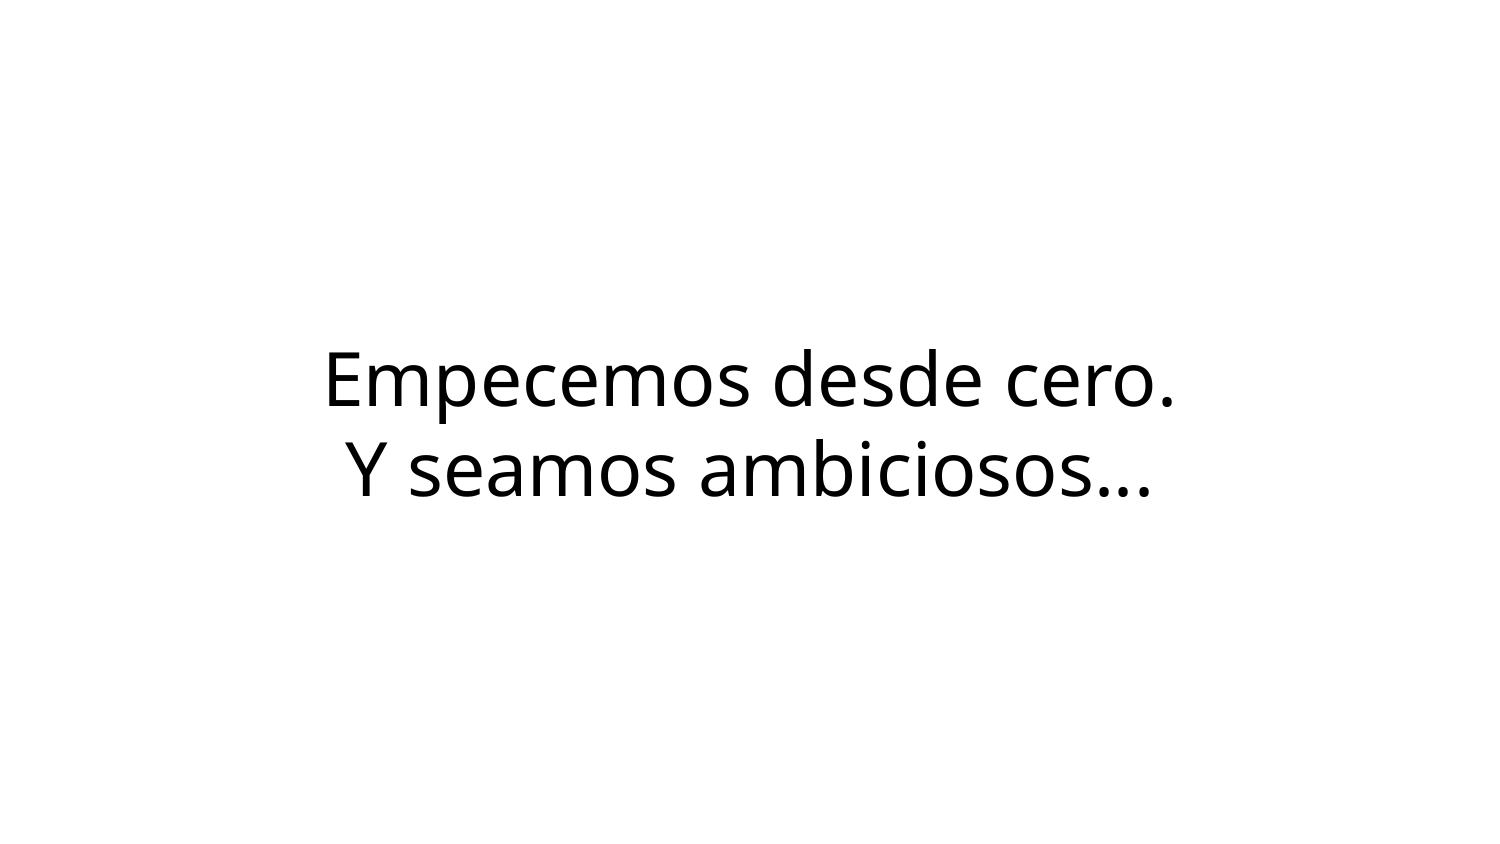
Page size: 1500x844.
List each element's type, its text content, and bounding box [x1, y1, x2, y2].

title Empecemos desde cero. Y seamos ambiciosos... [51, 352, 1449, 491]
